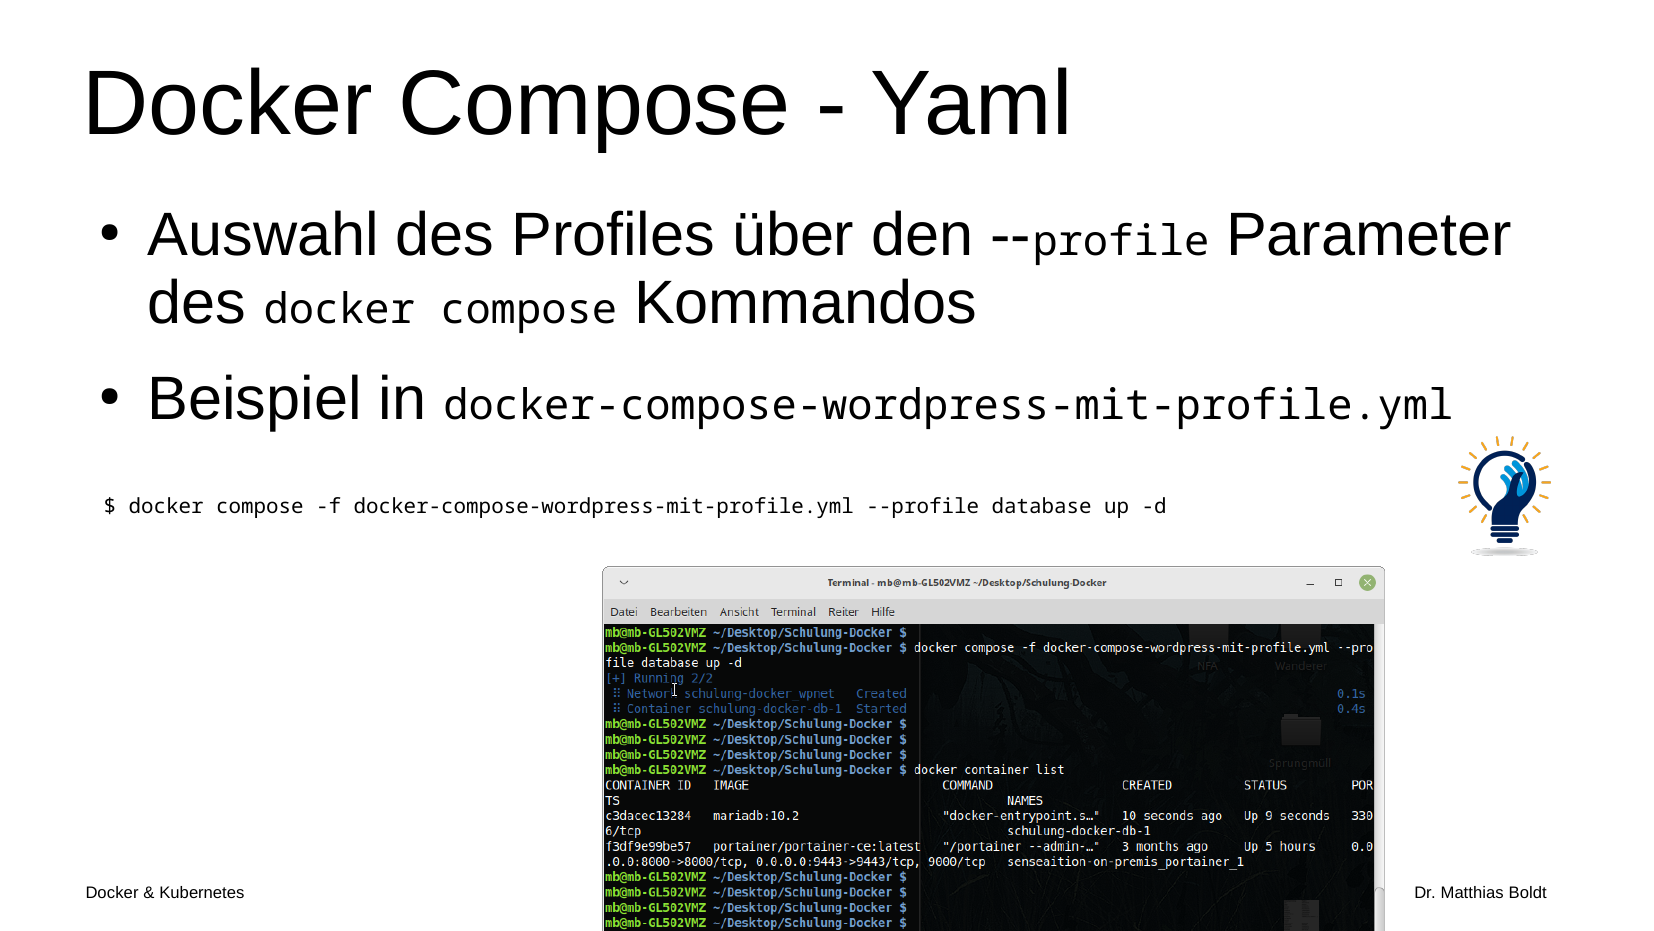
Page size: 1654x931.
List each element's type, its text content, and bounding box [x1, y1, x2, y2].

list Auswahl des Profiles über den --profile Parameter des docker compose Kommandos Beispiel in docker-compose-wordpress-mit-profile.yml [82, 199, 1560, 473]
title Docker Compose - Yaml [82, 25, 1571, 181]
text_box $ docker compose -f docker-compose-wordpress-mit-profile.yml --profile database up -d [88, 484, 1447, 579]
text_box Docker & Kubernetes Dr. Matthias Boldt [70, 875, 602, 910]
picture [602, 566, 1385, 931]
text_box Docker & Kubernetes Dr. Matthias Boldt [1385, 875, 1563, 910]
picture [1458, 436, 1551, 556]
